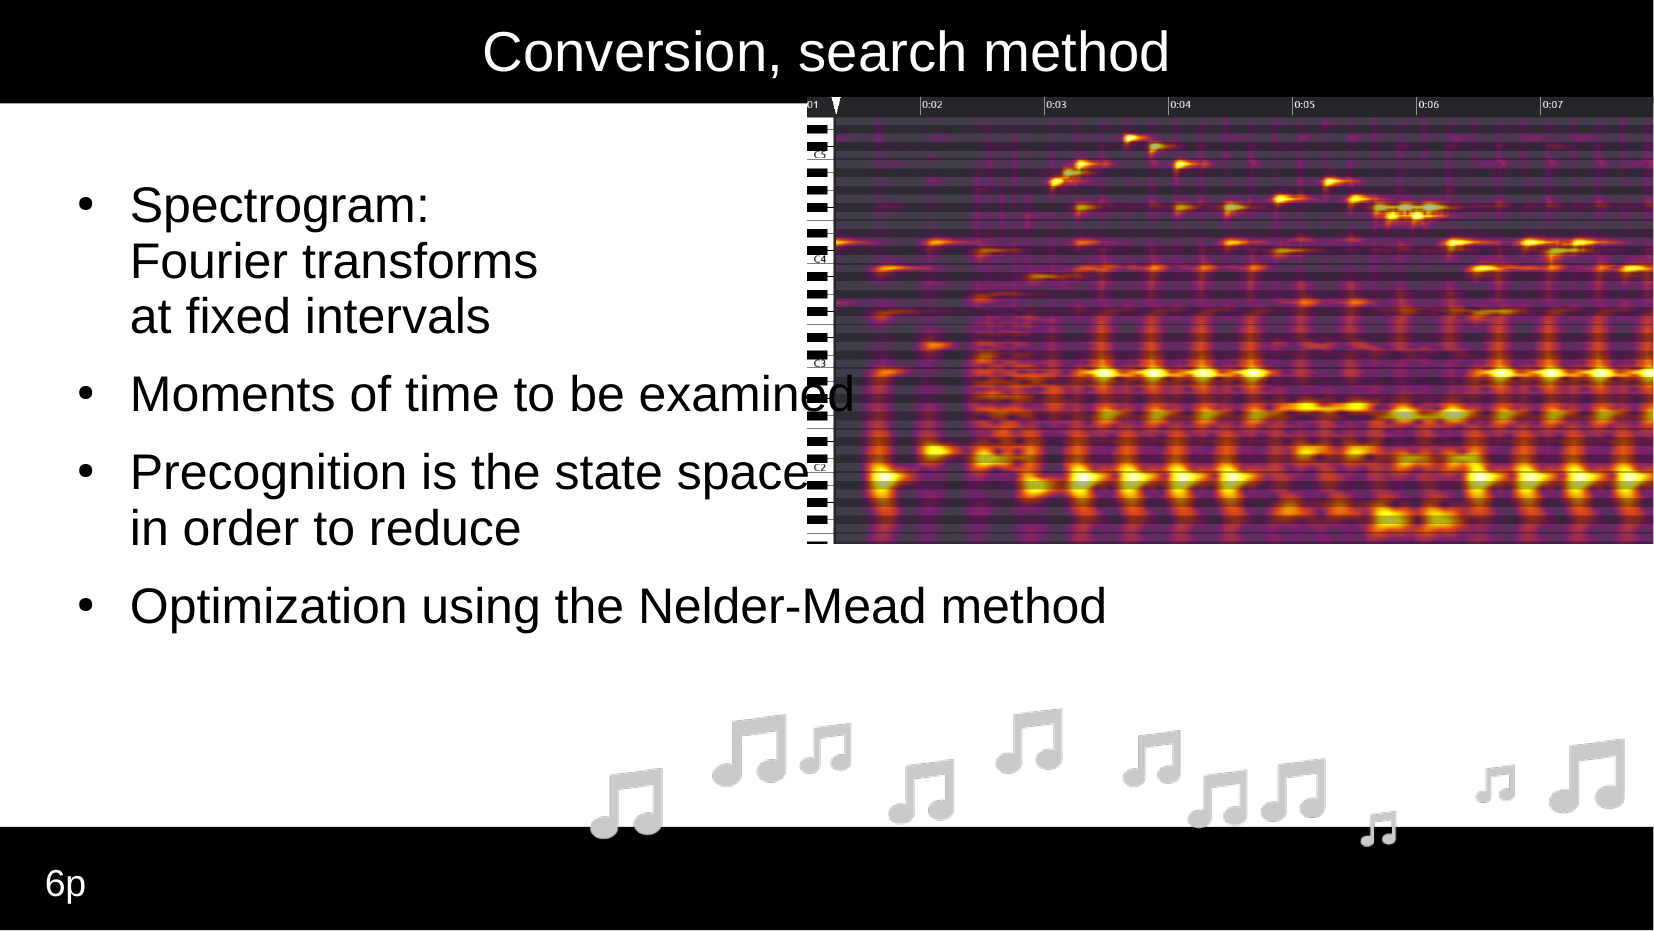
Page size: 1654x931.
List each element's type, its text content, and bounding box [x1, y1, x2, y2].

list Spectrogram: Fourier transforms at fixed intervals Moments of time to be examined Precognition is the state space in order to reduce Optimization using the Nelder-Mead method [59, 177, 1595, 768]
title Conversion, search method [59, 6, 1595, 98]
text_box 6p [30, 855, 106, 912]
picture [807, 97, 1654, 544]
